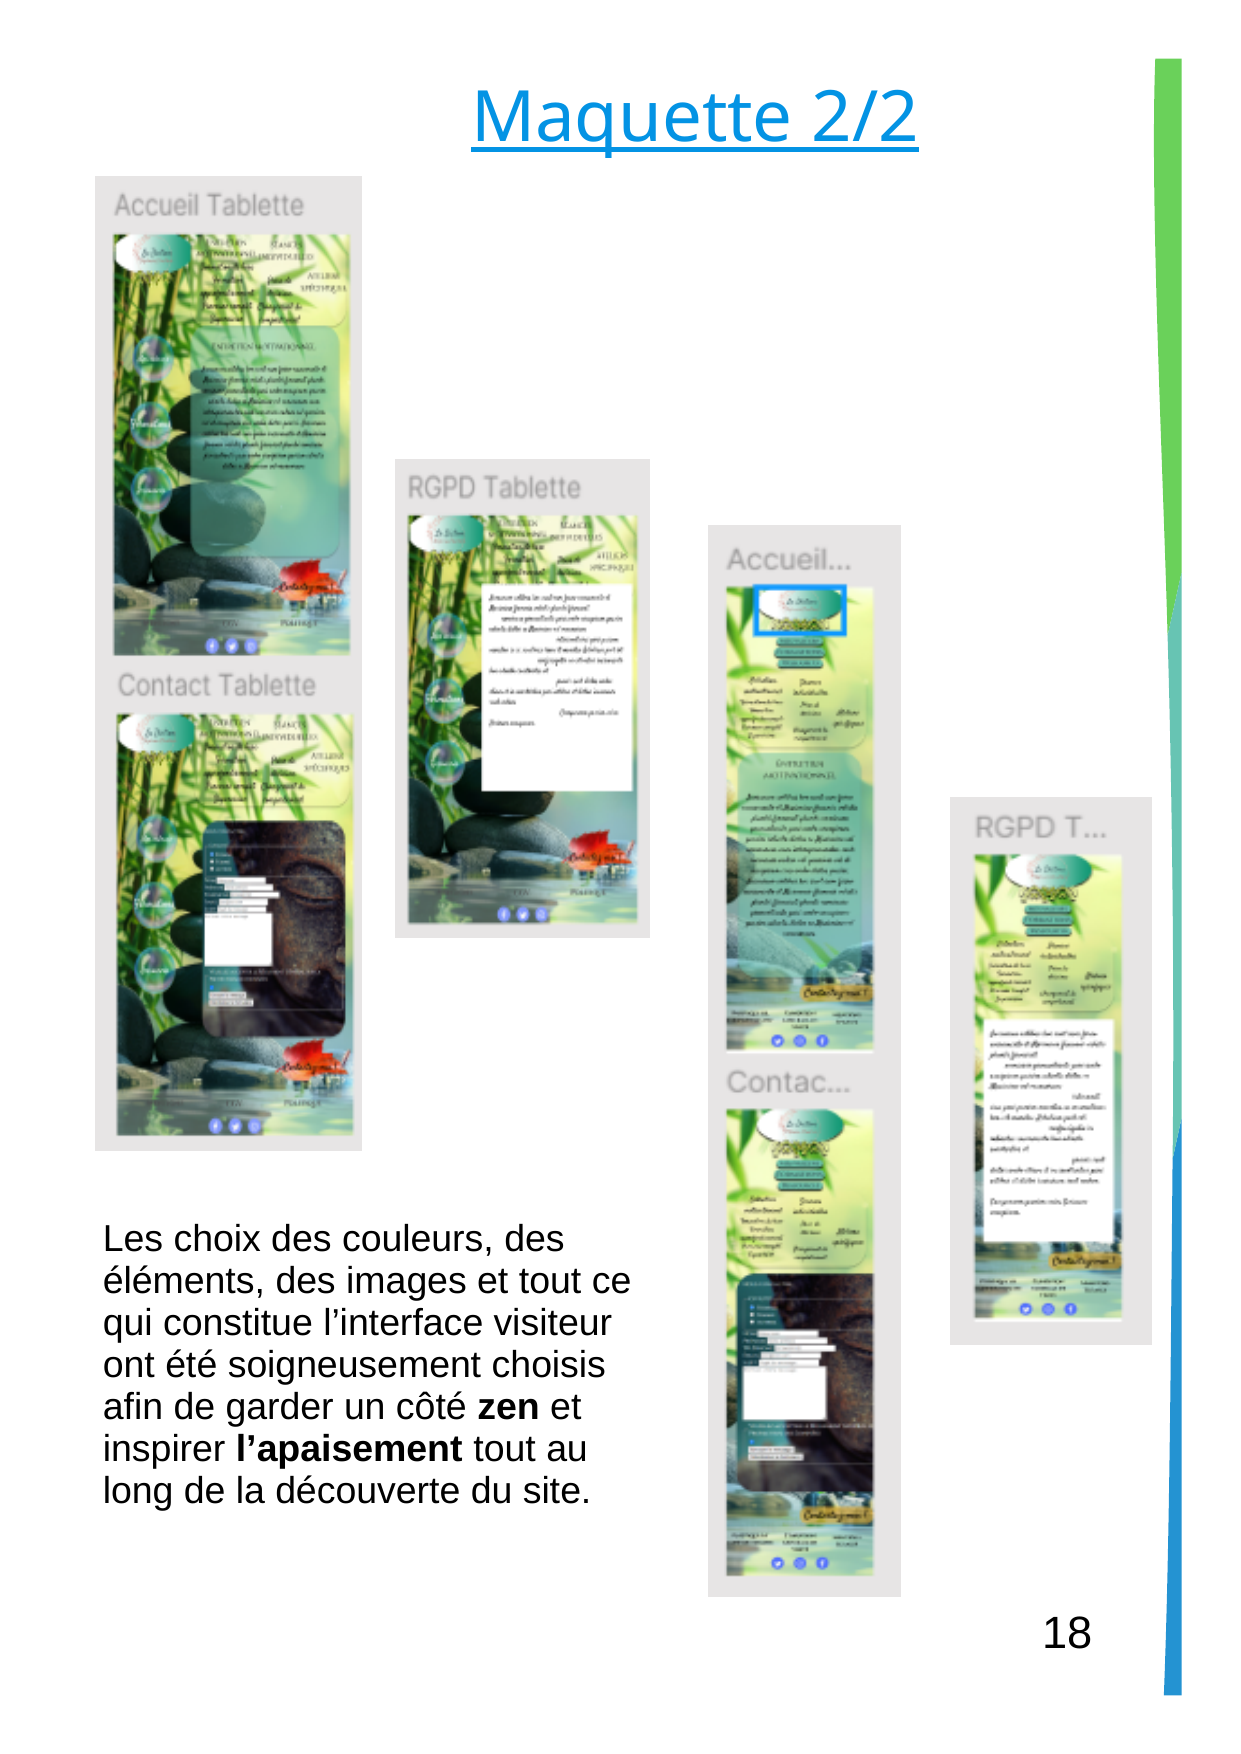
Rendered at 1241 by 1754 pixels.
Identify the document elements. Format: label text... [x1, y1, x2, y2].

picture [708, 525, 901, 1597]
picture [95, 176, 362, 1152]
picture [950, 797, 1152, 1345]
picture [395, 459, 650, 938]
text_box Maquette 2/2 [456, 58, 934, 255]
text_box Les choix des couleurs, des éléments, des images et tout ce qui constitue l’interface visiteur ont été soigneusement choisis afin de garder un côté zen et inspirer l’apaisement tout au long de la découverte du site. [88, 1210, 650, 1654]
text_box <numéro> [1027, 1600, 1241, 1725]
